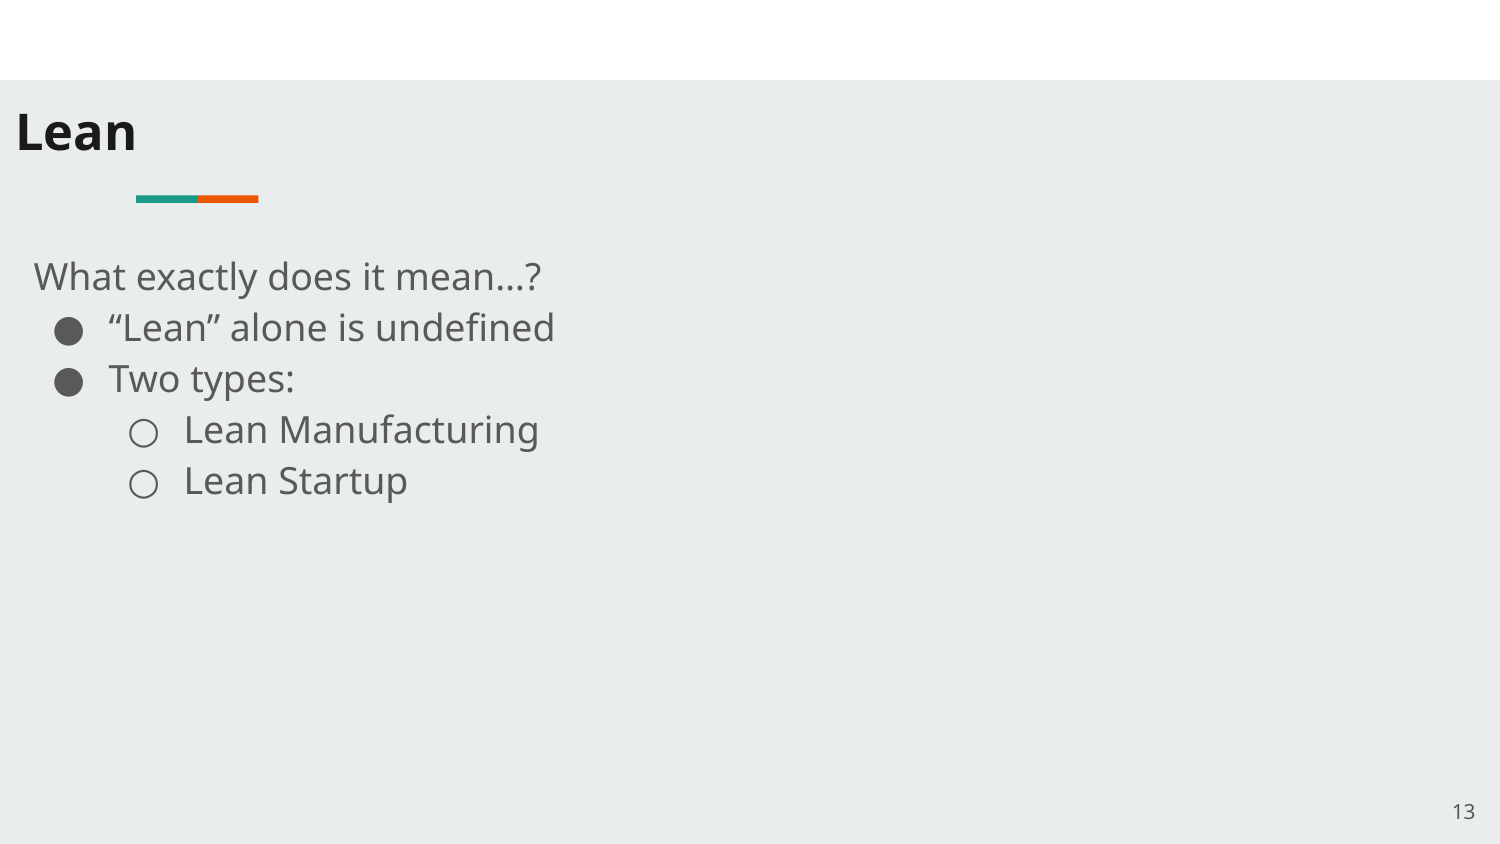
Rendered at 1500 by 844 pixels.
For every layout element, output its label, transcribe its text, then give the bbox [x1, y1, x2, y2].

slide_number <number> [1400, 779, 1491, 844]
subtitle What exactly does it mean…? “Lean” alone is undefined Two types: Lean Manufacturing Lean Startup [18, 235, 1466, 787]
title Lean [0, 80, 1101, 181]
